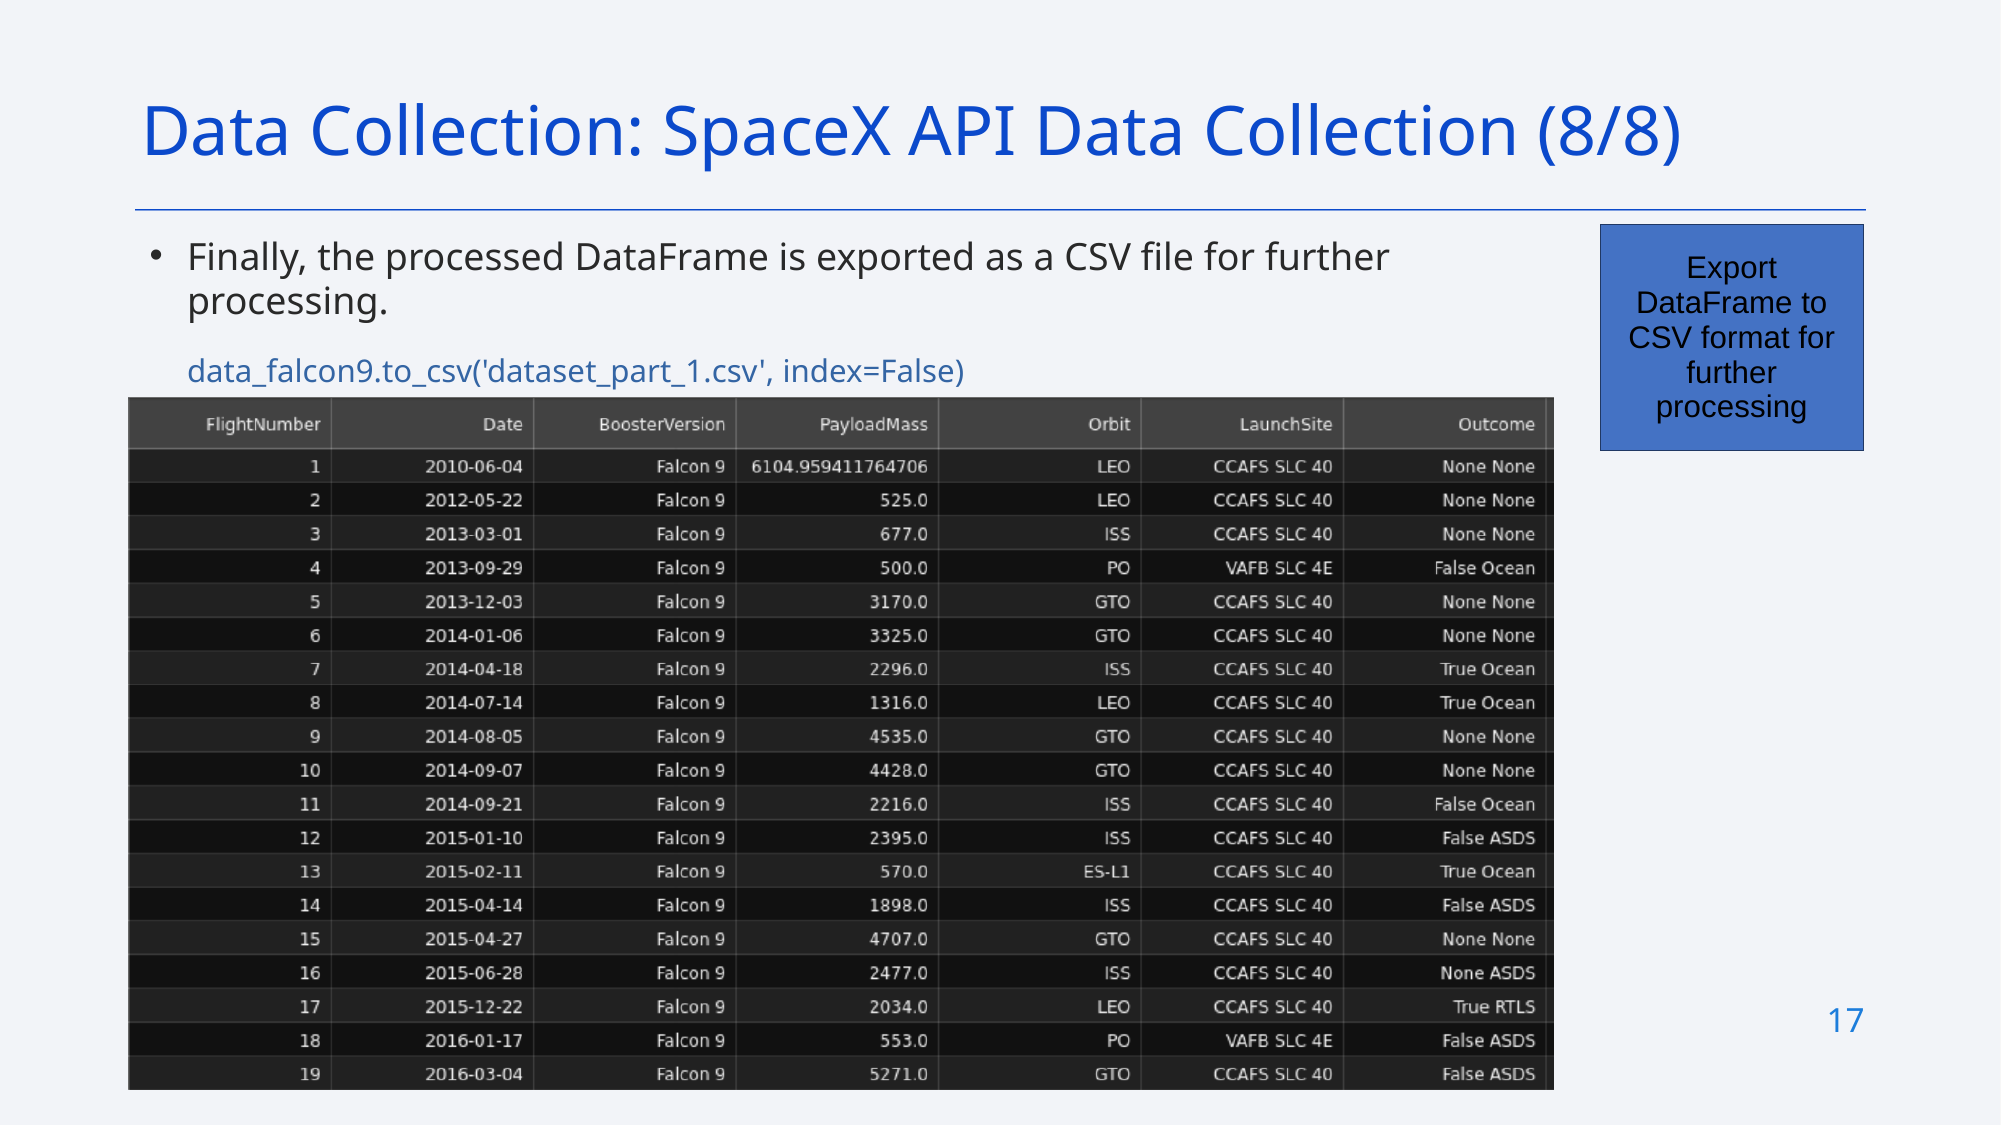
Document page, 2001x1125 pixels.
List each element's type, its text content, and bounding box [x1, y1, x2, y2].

text_box Export DataFrame to CSV format for further processing [1600, 224, 1864, 451]
picture [0, 0, 2001, 1125]
list Finally, the processed DataFrame is exported as a CSV file for further processing. data_falcon9.to_csv('dataset_part_1.csv', index=False) [134, 224, 1463, 397]
text_box Data Collection: SpaceX API Data Collection (8/8) [126, 88, 1852, 179]
